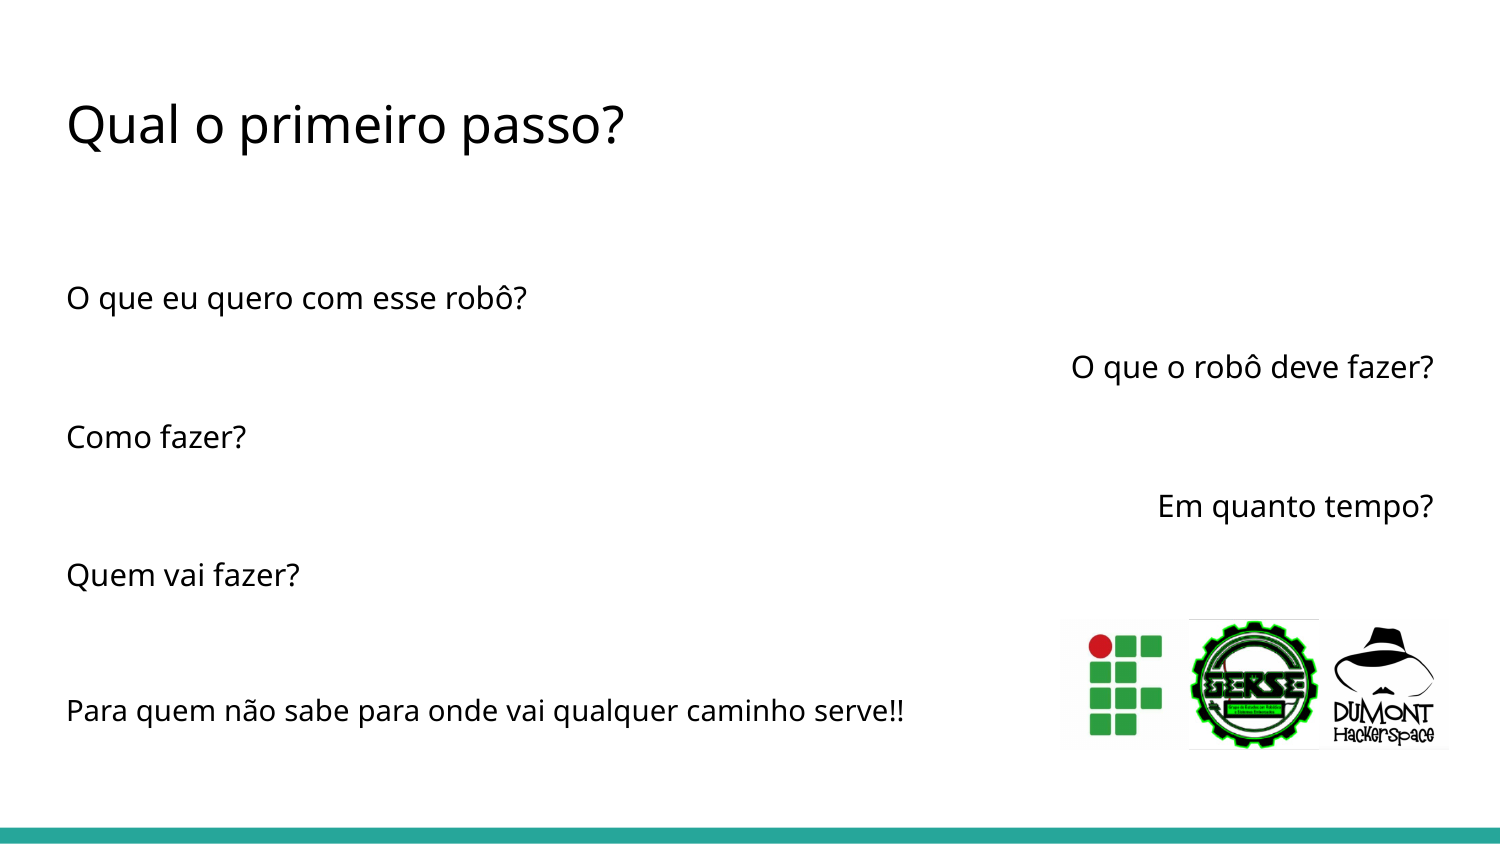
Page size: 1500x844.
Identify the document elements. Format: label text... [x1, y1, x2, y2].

picture [1060, 619, 1449, 750]
title Qual o primeiro passo? [51, 72, 1449, 174]
list O que eu quero com esse robô? O que o robô deve fazer? Como fazer? Em quanto tempo? Quem vai fazer? Para quem não sabe para onde vai qualquer caminho serve!! [51, 192, 1449, 750]
